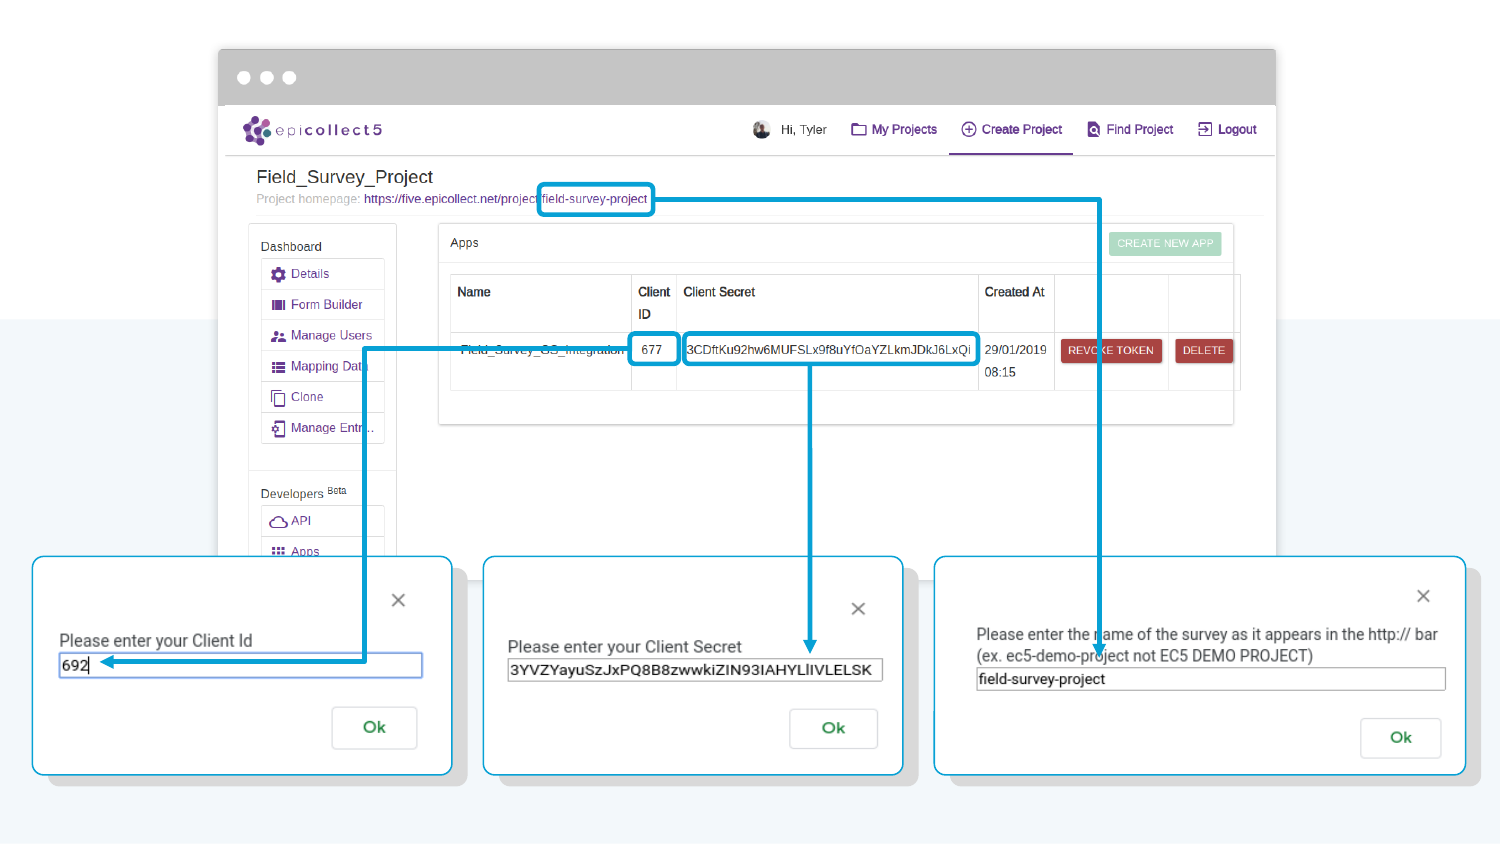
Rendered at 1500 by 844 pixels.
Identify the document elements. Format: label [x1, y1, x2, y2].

picture [39, 567, 438, 764]
picture [687, 337, 975, 361]
picture [368, 352, 807, 668]
text_box [0, 319, 1500, 844]
picture [488, 574, 898, 757]
picture [954, 561, 1454, 770]
picture [542, 187, 650, 212]
picture [124, 0, 1376, 668]
picture [633, 337, 676, 361]
